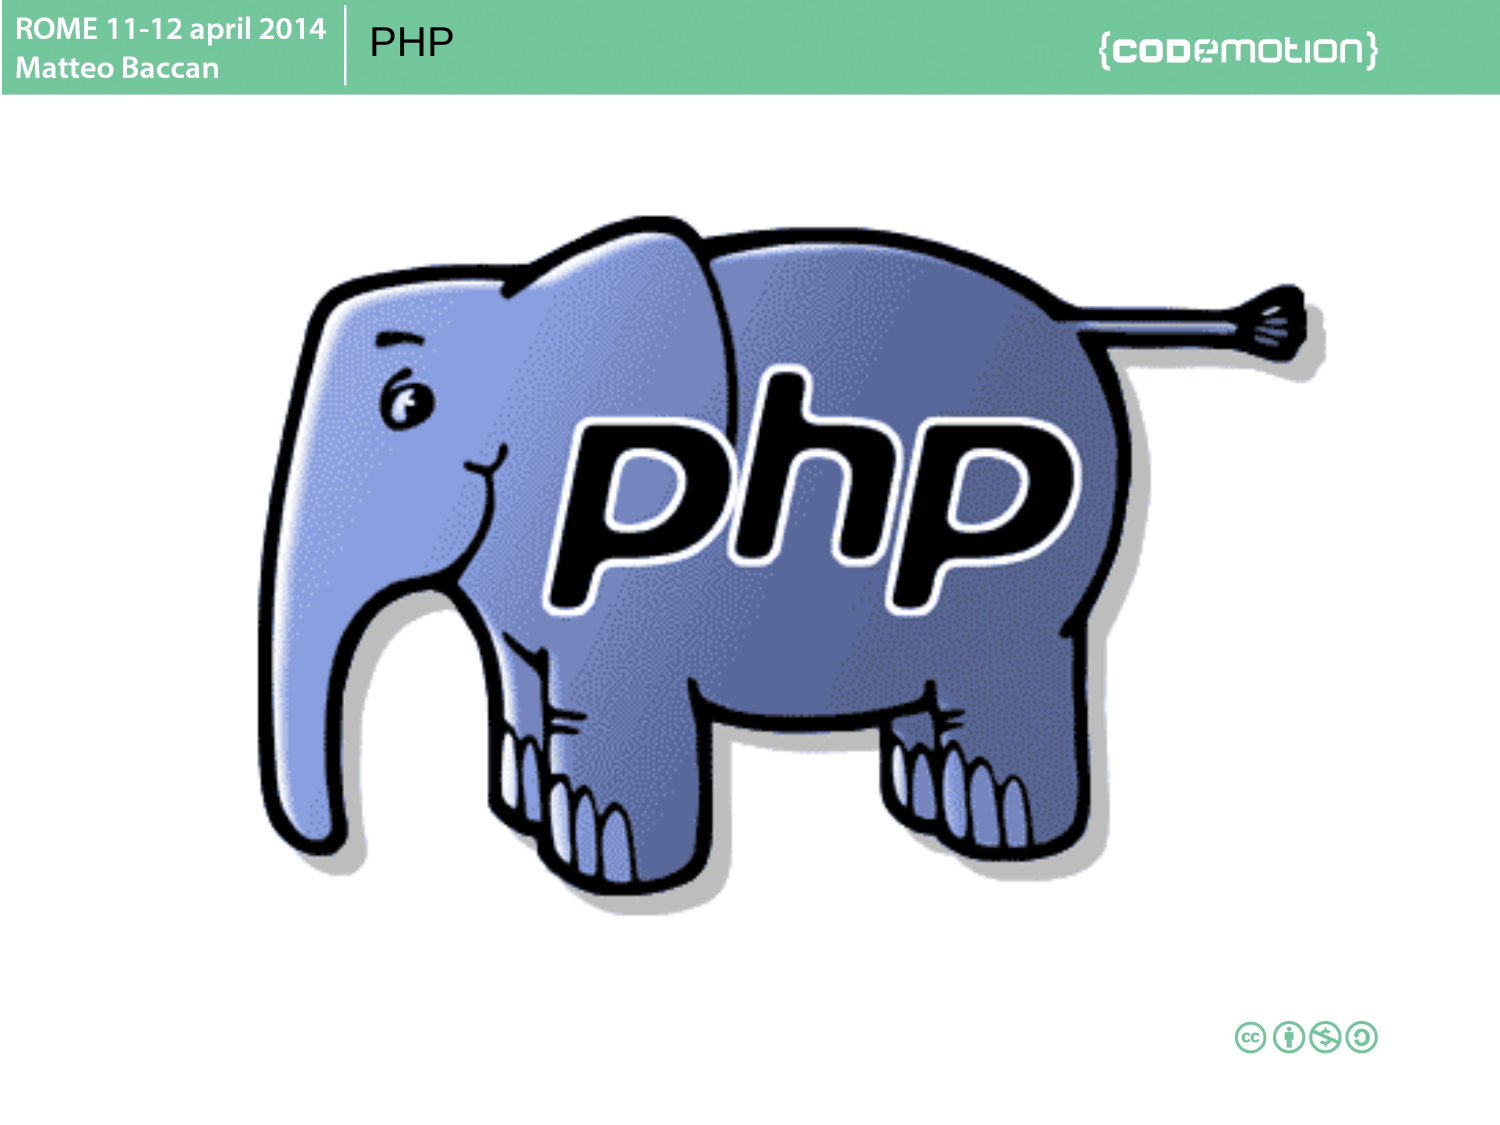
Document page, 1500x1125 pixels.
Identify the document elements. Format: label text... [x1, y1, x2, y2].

picture [2, 0, 1500, 1125]
list PHP [354, 11, 1380, 87]
